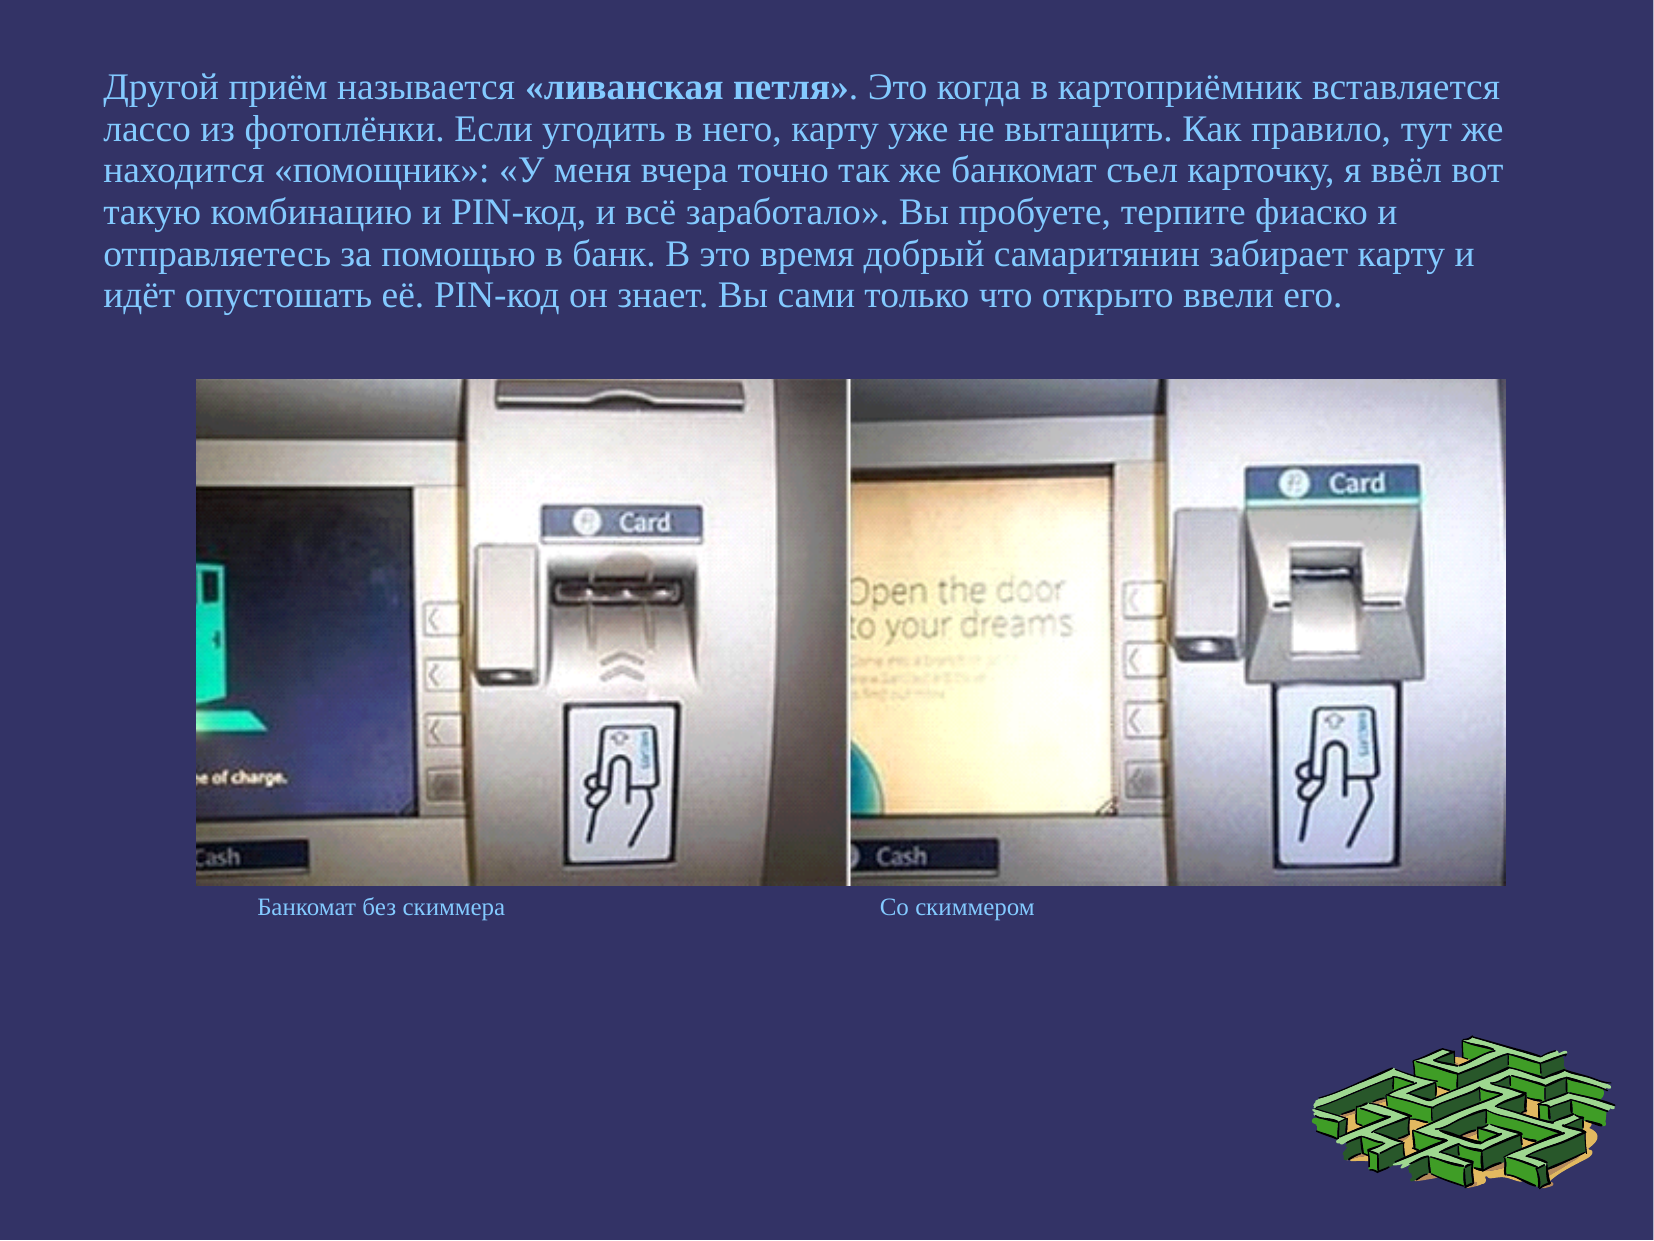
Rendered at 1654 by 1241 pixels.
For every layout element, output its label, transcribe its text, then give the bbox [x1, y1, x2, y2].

text_box Другой приём называется «ливанская петля». Это когда в картоприёмник вставляется лассо из фотоплёнки. Если угодить в него, карту уже не вытащить. Как правило, тут же находится «помощник»: «У меня вчера точно так же банкомат съел карточку, я ввёл вот такую комбинацию и PIN-код, и всё заработало». Вы пробуете, терпите фиаско и отправляетесь за помощью в банк. В это время добрый самаритянин забирает карту и идёт опустошать её. PIN-код он знает. Вы сами только что открыто ввели его. [88, 59, 1565, 384]
picture [196, 379, 1506, 886]
text_box Банкомат без скиммера Со скиммером [236, 885, 1506, 930]
